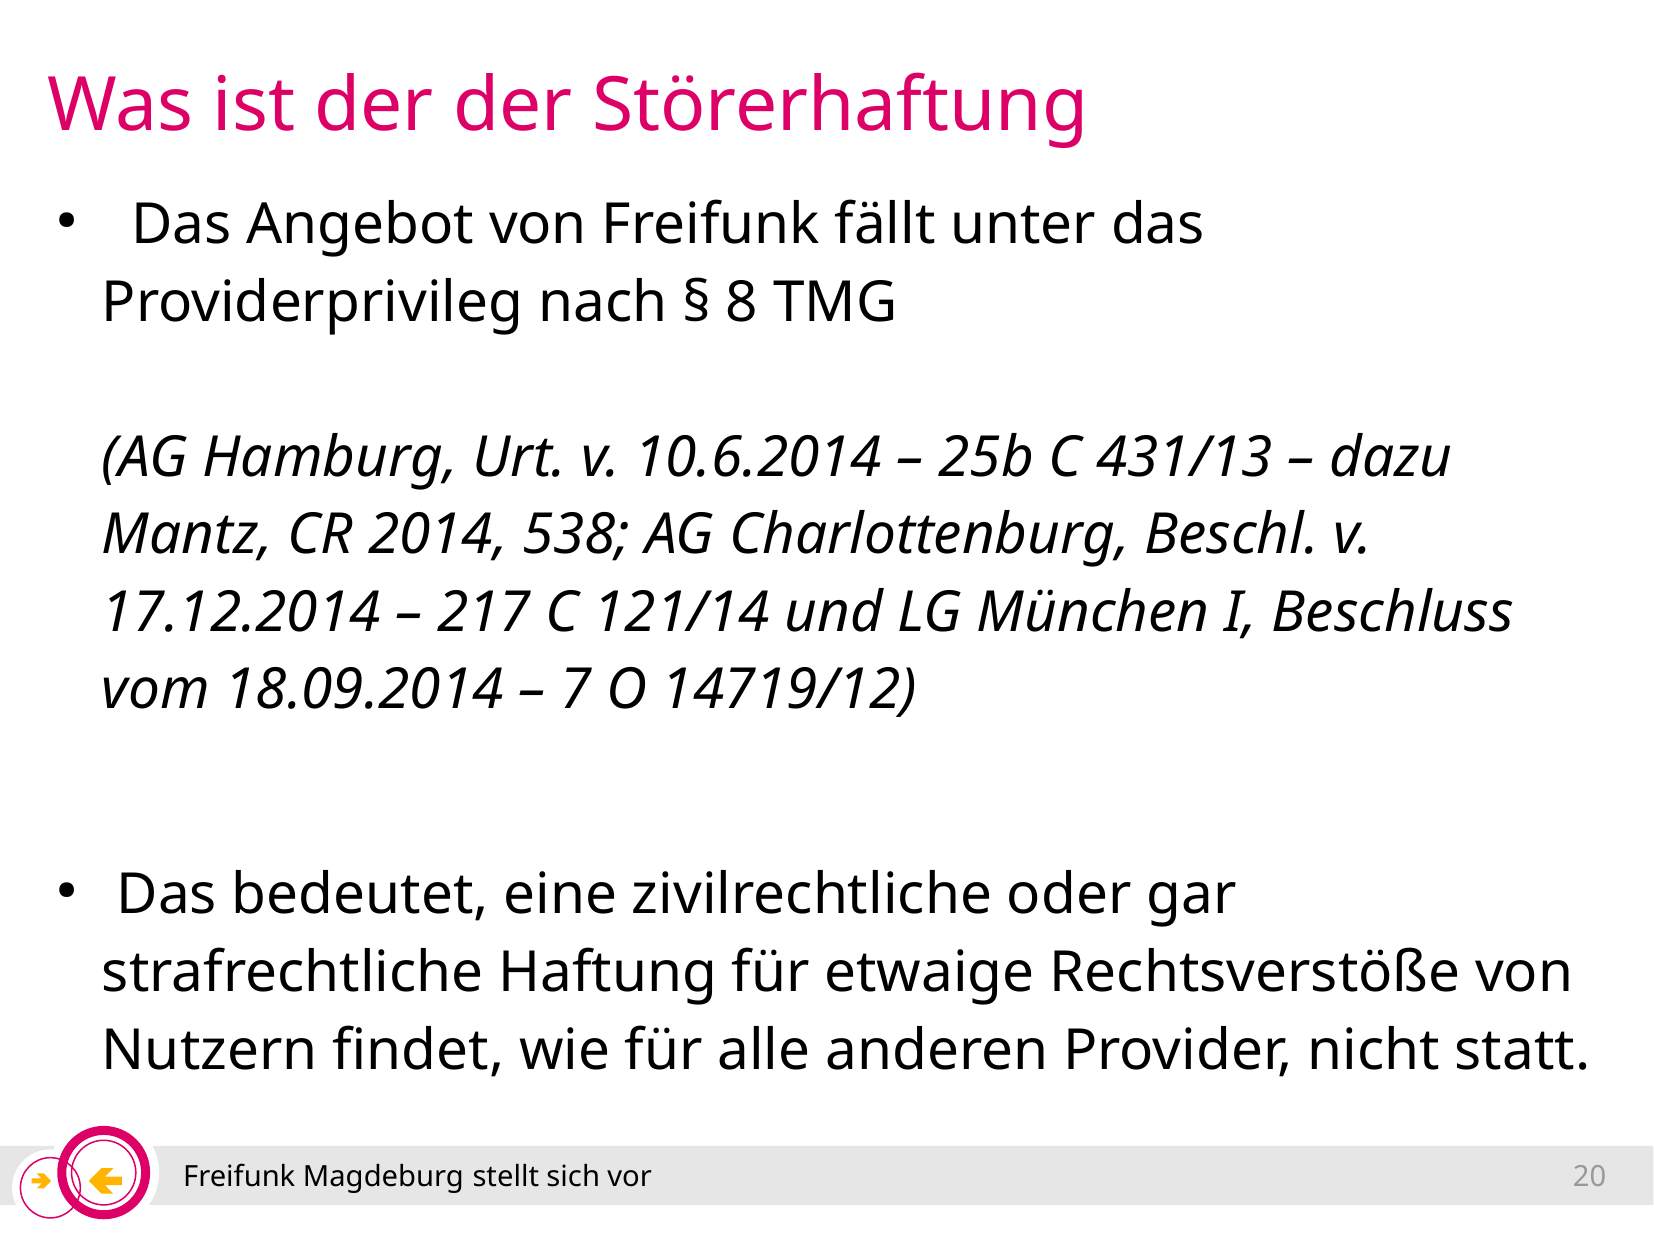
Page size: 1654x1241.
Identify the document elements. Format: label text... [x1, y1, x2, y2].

list Das Angebot von Freifunk fällt unter das Providerprivileg nach § 8 TMG (AG Hamburg, Urt. v. 10.6.2014 – 25b C 431/13 – dazu Mantz, CR 2014, 538; AG Charlottenburg, Beschl. v. 17.12.2014 – 217 C 121/14 und LG München I, Beschluss vom 18.09.2014 – 7 O 14719/12) Das bedeutet, eine zivilrechtliche oder gar strafrechtliche Haftung für etwaige Rechtsverstöße von Nutzern findet, wie für alle anderen Provider, nicht statt. [41, 182, 1601, 1116]
title Was ist der der Störerhaftung [47, 45, 1607, 158]
